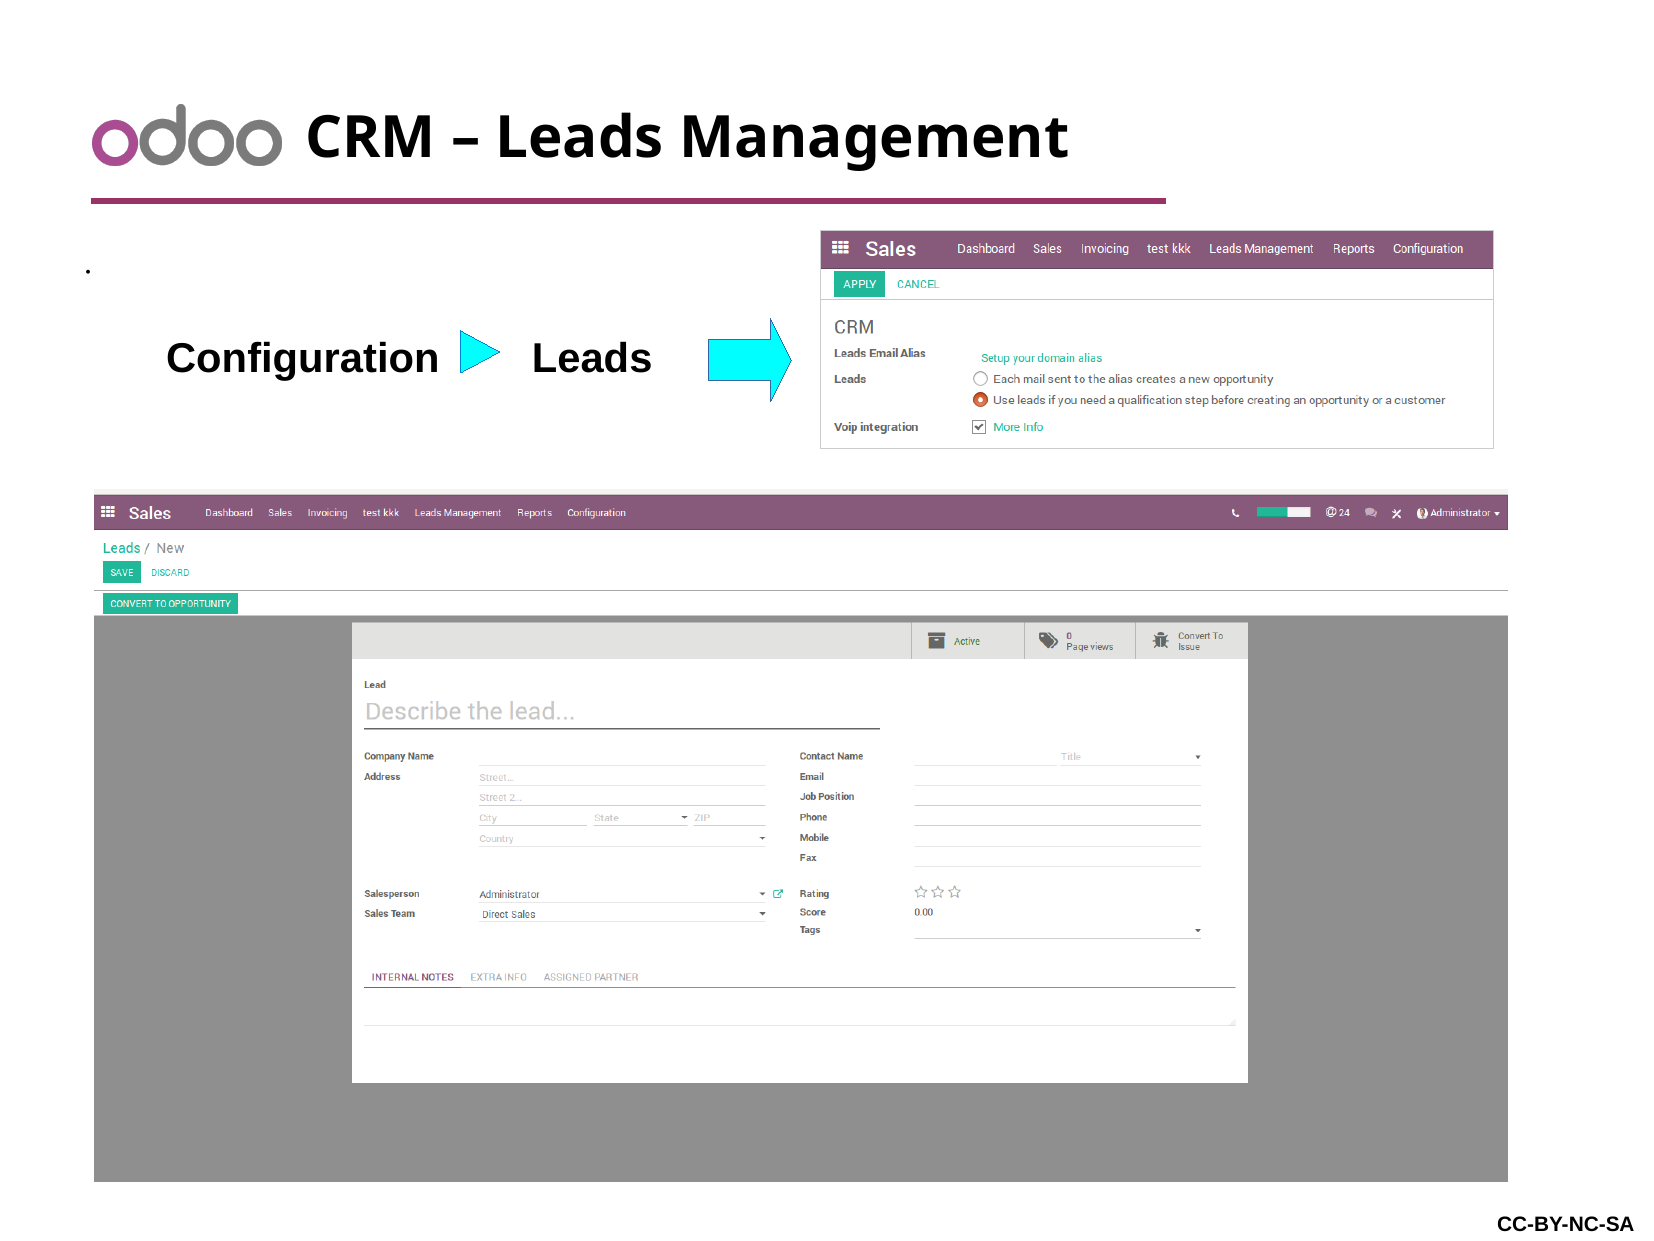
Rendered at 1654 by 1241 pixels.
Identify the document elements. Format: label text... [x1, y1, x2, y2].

picture [92, 104, 282, 166]
text_box [460, 330, 500, 373]
picture [820, 230, 1494, 449]
picture [94, 489, 1508, 1182]
text_box [708, 318, 792, 402]
text_box CC-BY-NC-SA [1482, 1204, 1654, 1241]
title CRM – Leads Management [305, 31, 1568, 239]
text_box Configuration Leads [70, 248, 1512, 1138]
